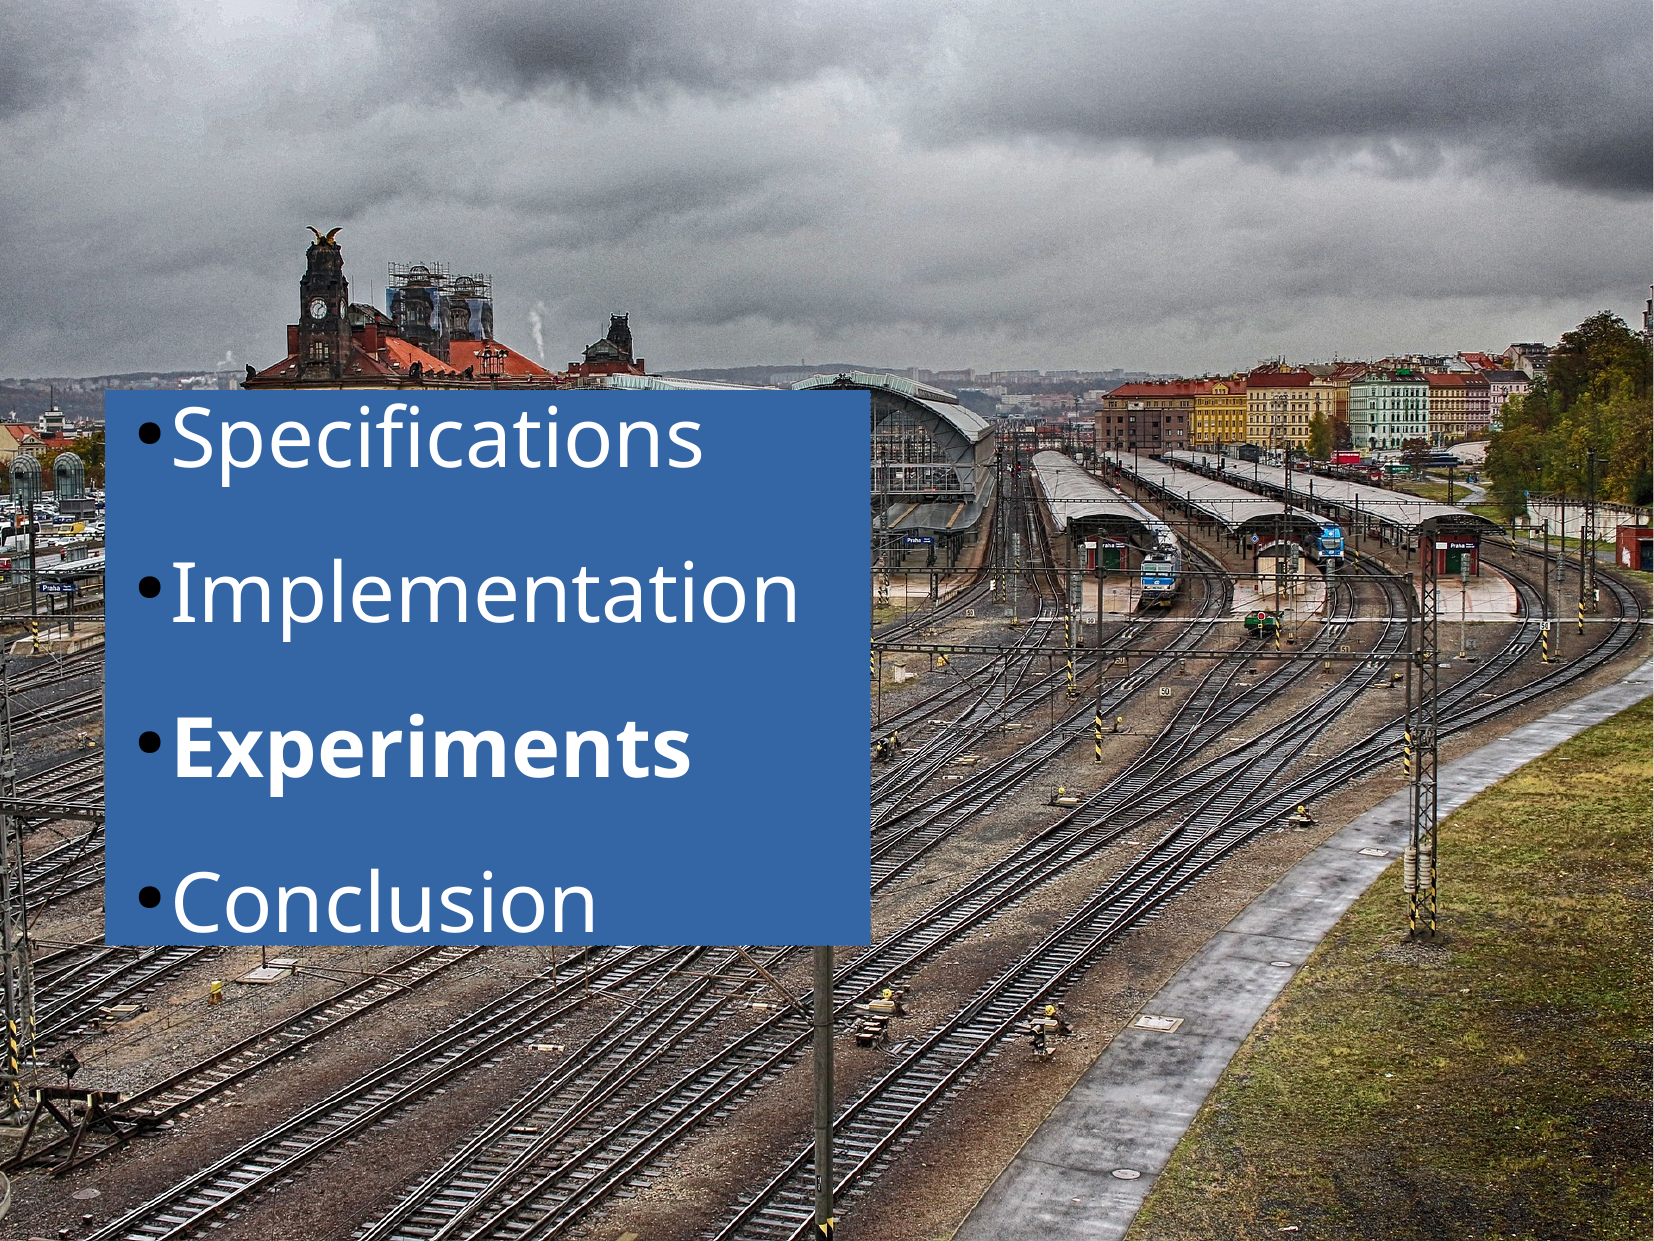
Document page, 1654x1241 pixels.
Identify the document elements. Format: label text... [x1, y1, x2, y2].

text_box Specifications Implementation Experiments Conclusion [75, 360, 991, 976]
picture [0, 0, 1654, 1241]
